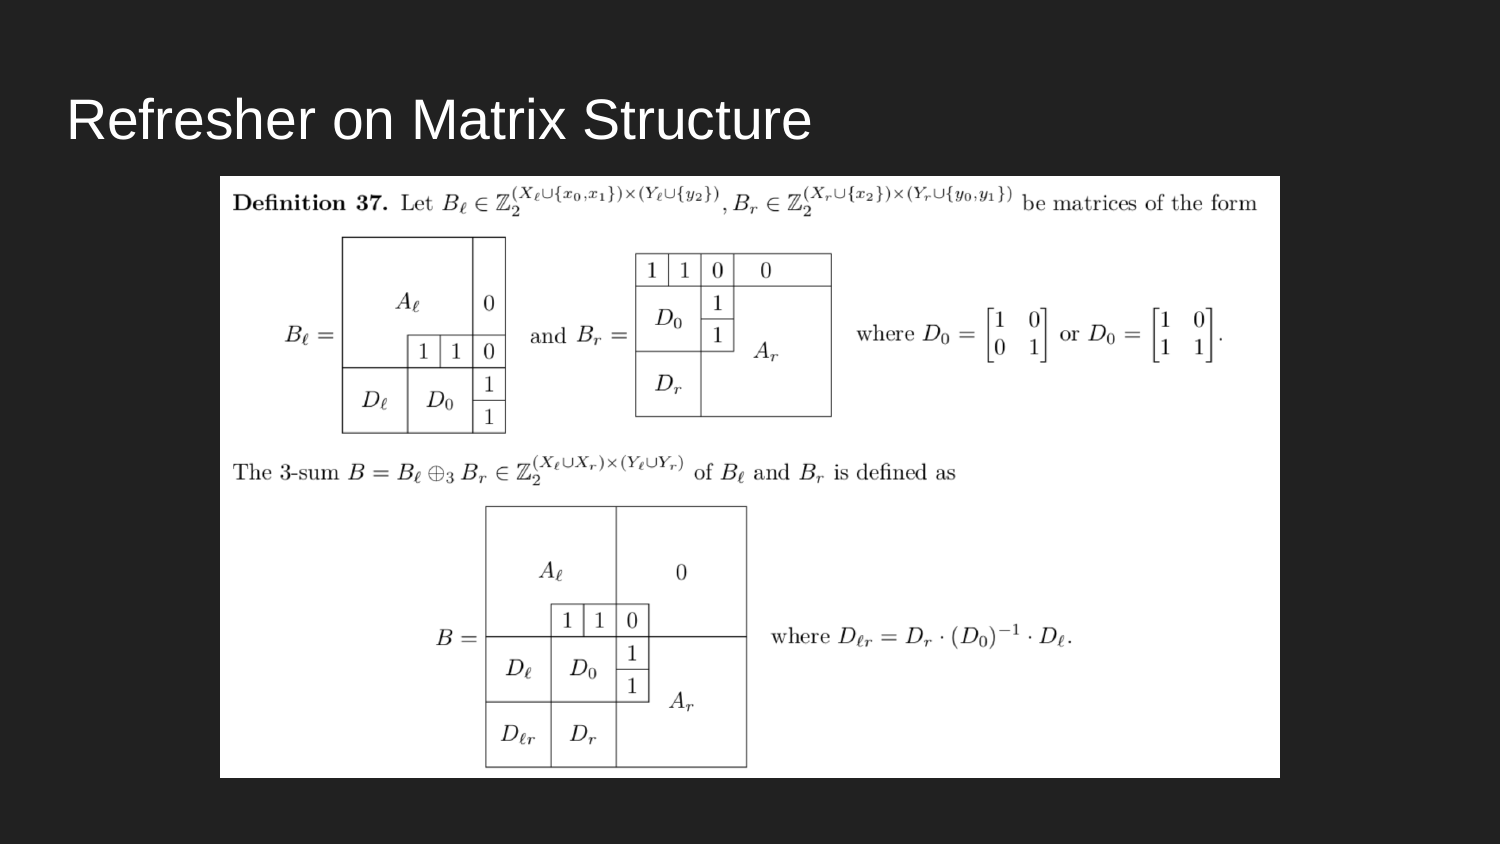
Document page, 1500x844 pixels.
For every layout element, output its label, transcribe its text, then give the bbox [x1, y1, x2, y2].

title Refresher on Matrix Structure [51, 72, 1449, 167]
picture [220, 176, 1280, 778]
